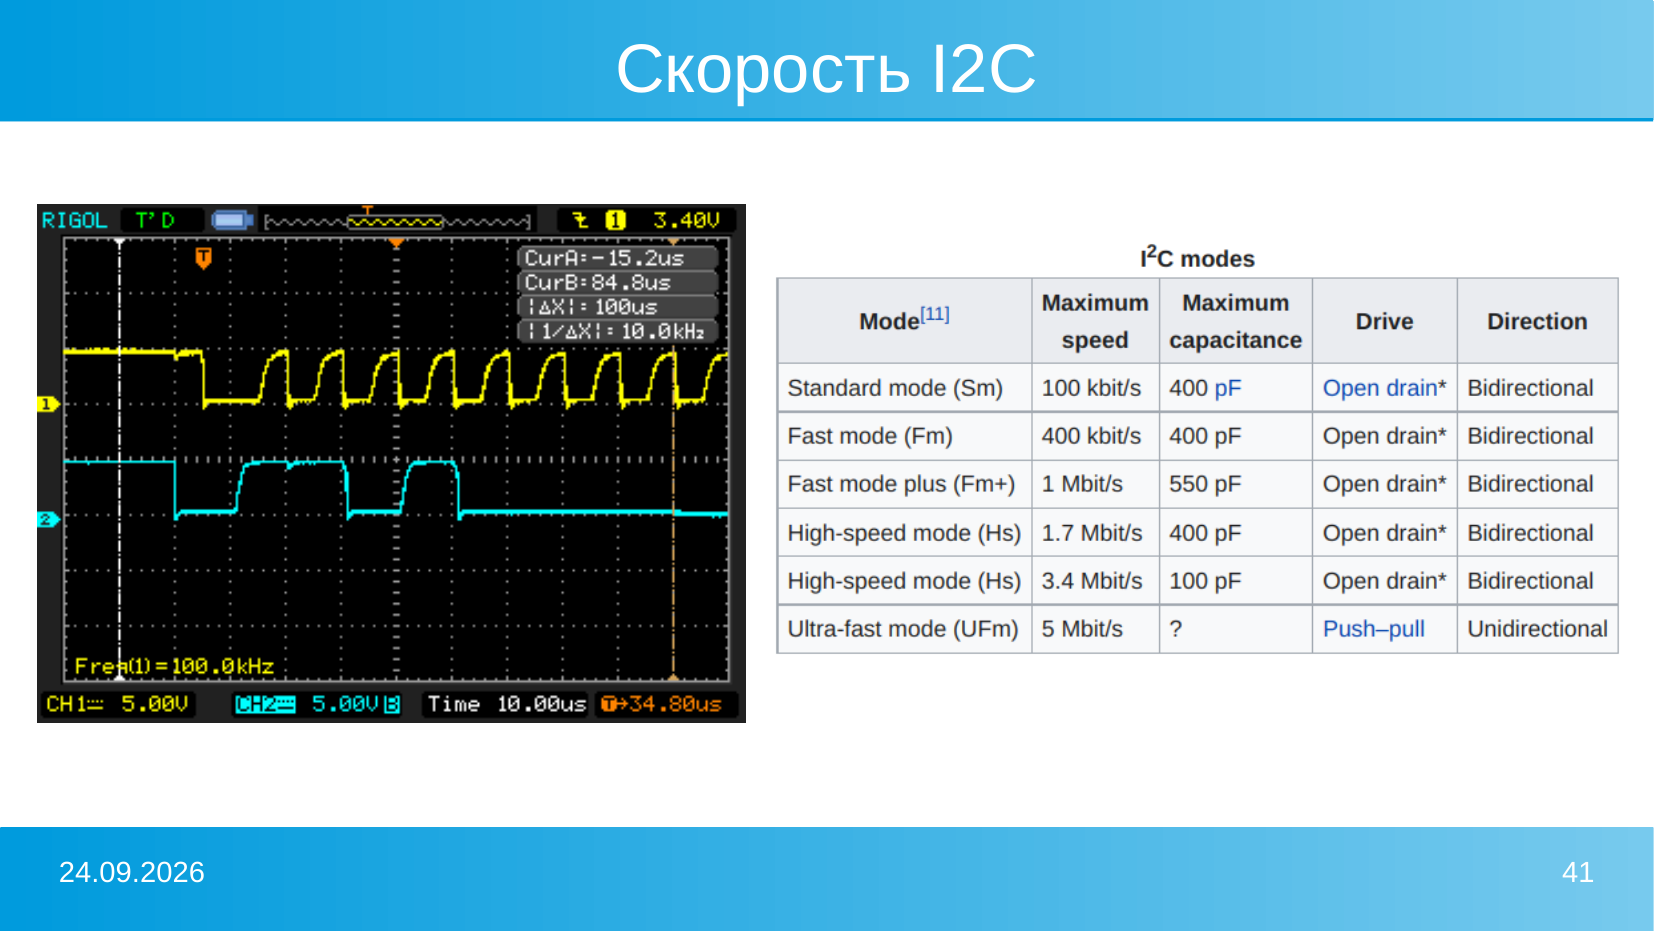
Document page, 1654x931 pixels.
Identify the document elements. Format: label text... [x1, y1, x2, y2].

title Скорость I2C [59, 29, 1595, 108]
picture [755, 219, 1635, 670]
picture [37, 204, 746, 723]
